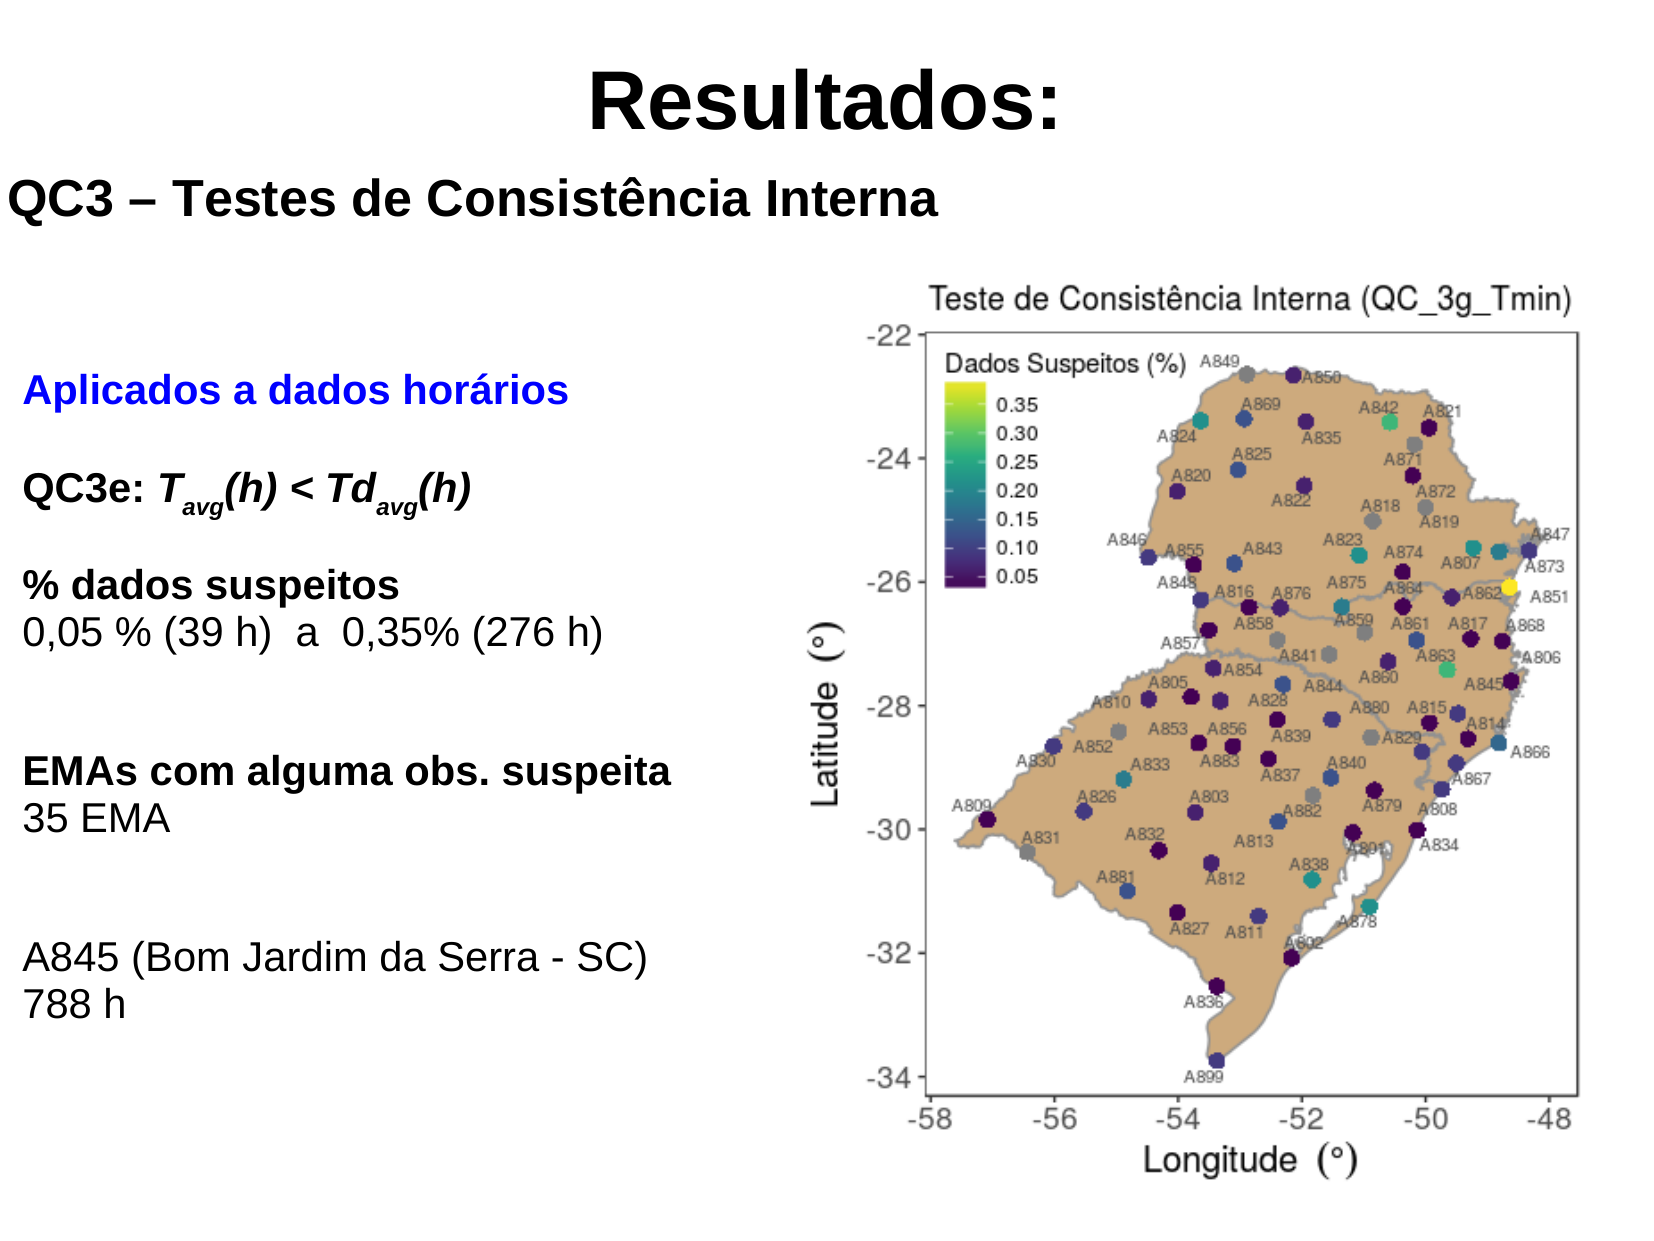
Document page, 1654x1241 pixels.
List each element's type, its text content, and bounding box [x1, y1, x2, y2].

picture [794, 270, 1591, 1195]
text_box Resultados: [82, 49, 1569, 255]
text_box Aplicados a dados horários QC3e: Tavg(h) < Tdavg(h) % dados suspeitos 0,05 % (39 h) a 0,35% (276 h) EMAs com alguma obs. suspeita 35 EMA A845 (Bom Jardim da Serra - SC) 788 h [7, 360, 794, 1039]
text_box QC3 – Testes de Consistência Interna [7, 168, 1501, 360]
